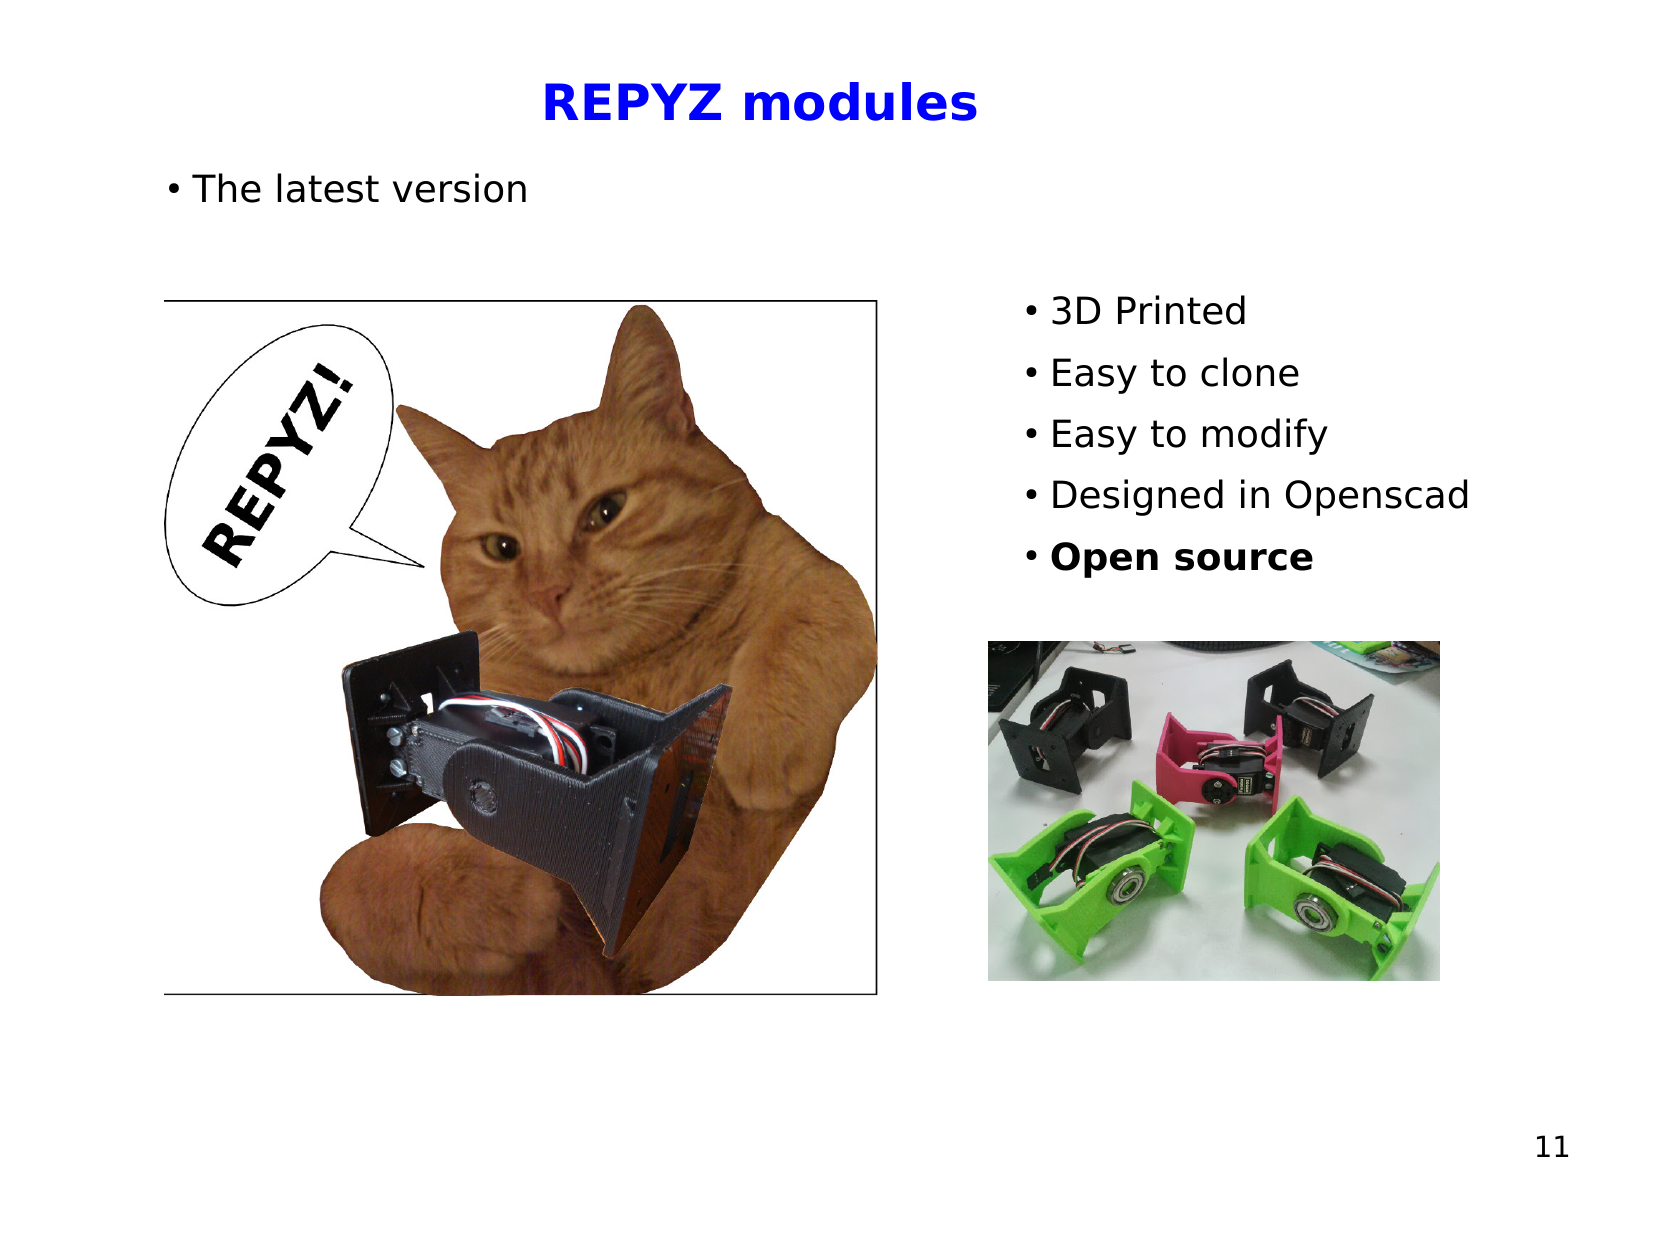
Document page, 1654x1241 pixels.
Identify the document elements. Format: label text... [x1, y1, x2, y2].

text_box The latest version [152, 160, 848, 219]
text_box REPYZ modules [526, 66, 995, 140]
picture [988, 641, 1440, 981]
text_box 3D Printed Easy to clone Easy to modify Designed in Openscad Open source [1009, 282, 1487, 587]
picture [164, 300, 880, 996]
